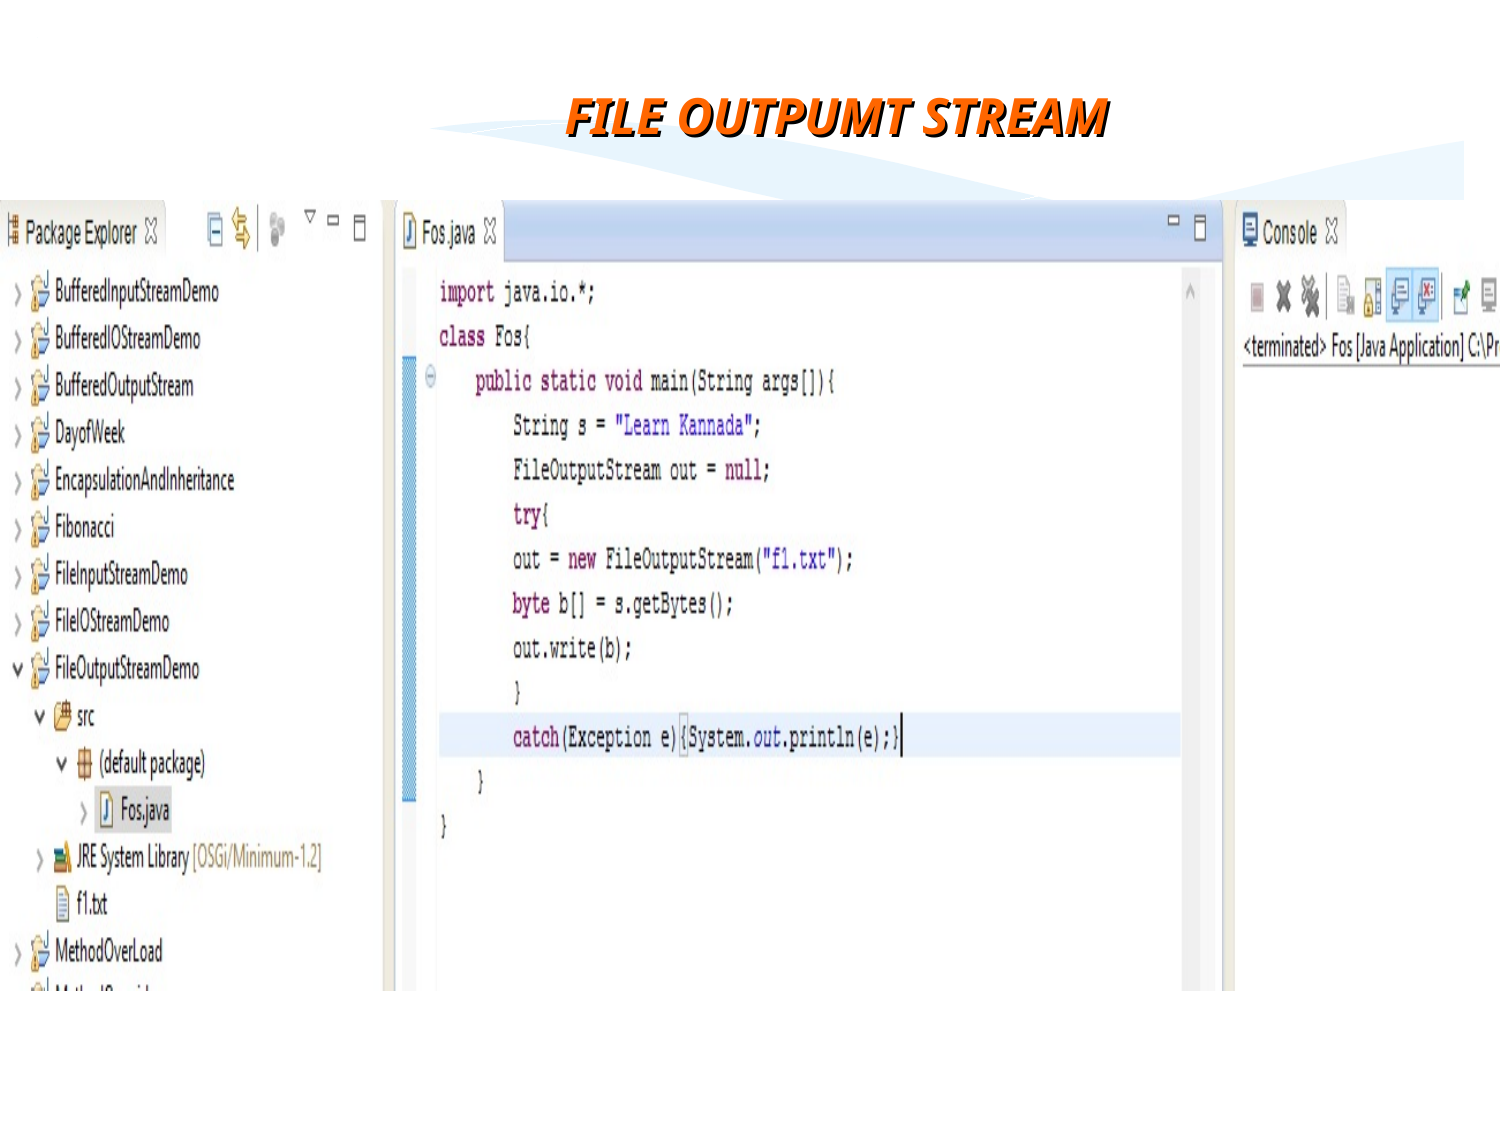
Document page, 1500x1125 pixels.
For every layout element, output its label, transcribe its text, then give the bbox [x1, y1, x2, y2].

text_box FILE OUTPUMT STREAM [324, 0, 1124, 153]
picture [0, 200, 1500, 991]
